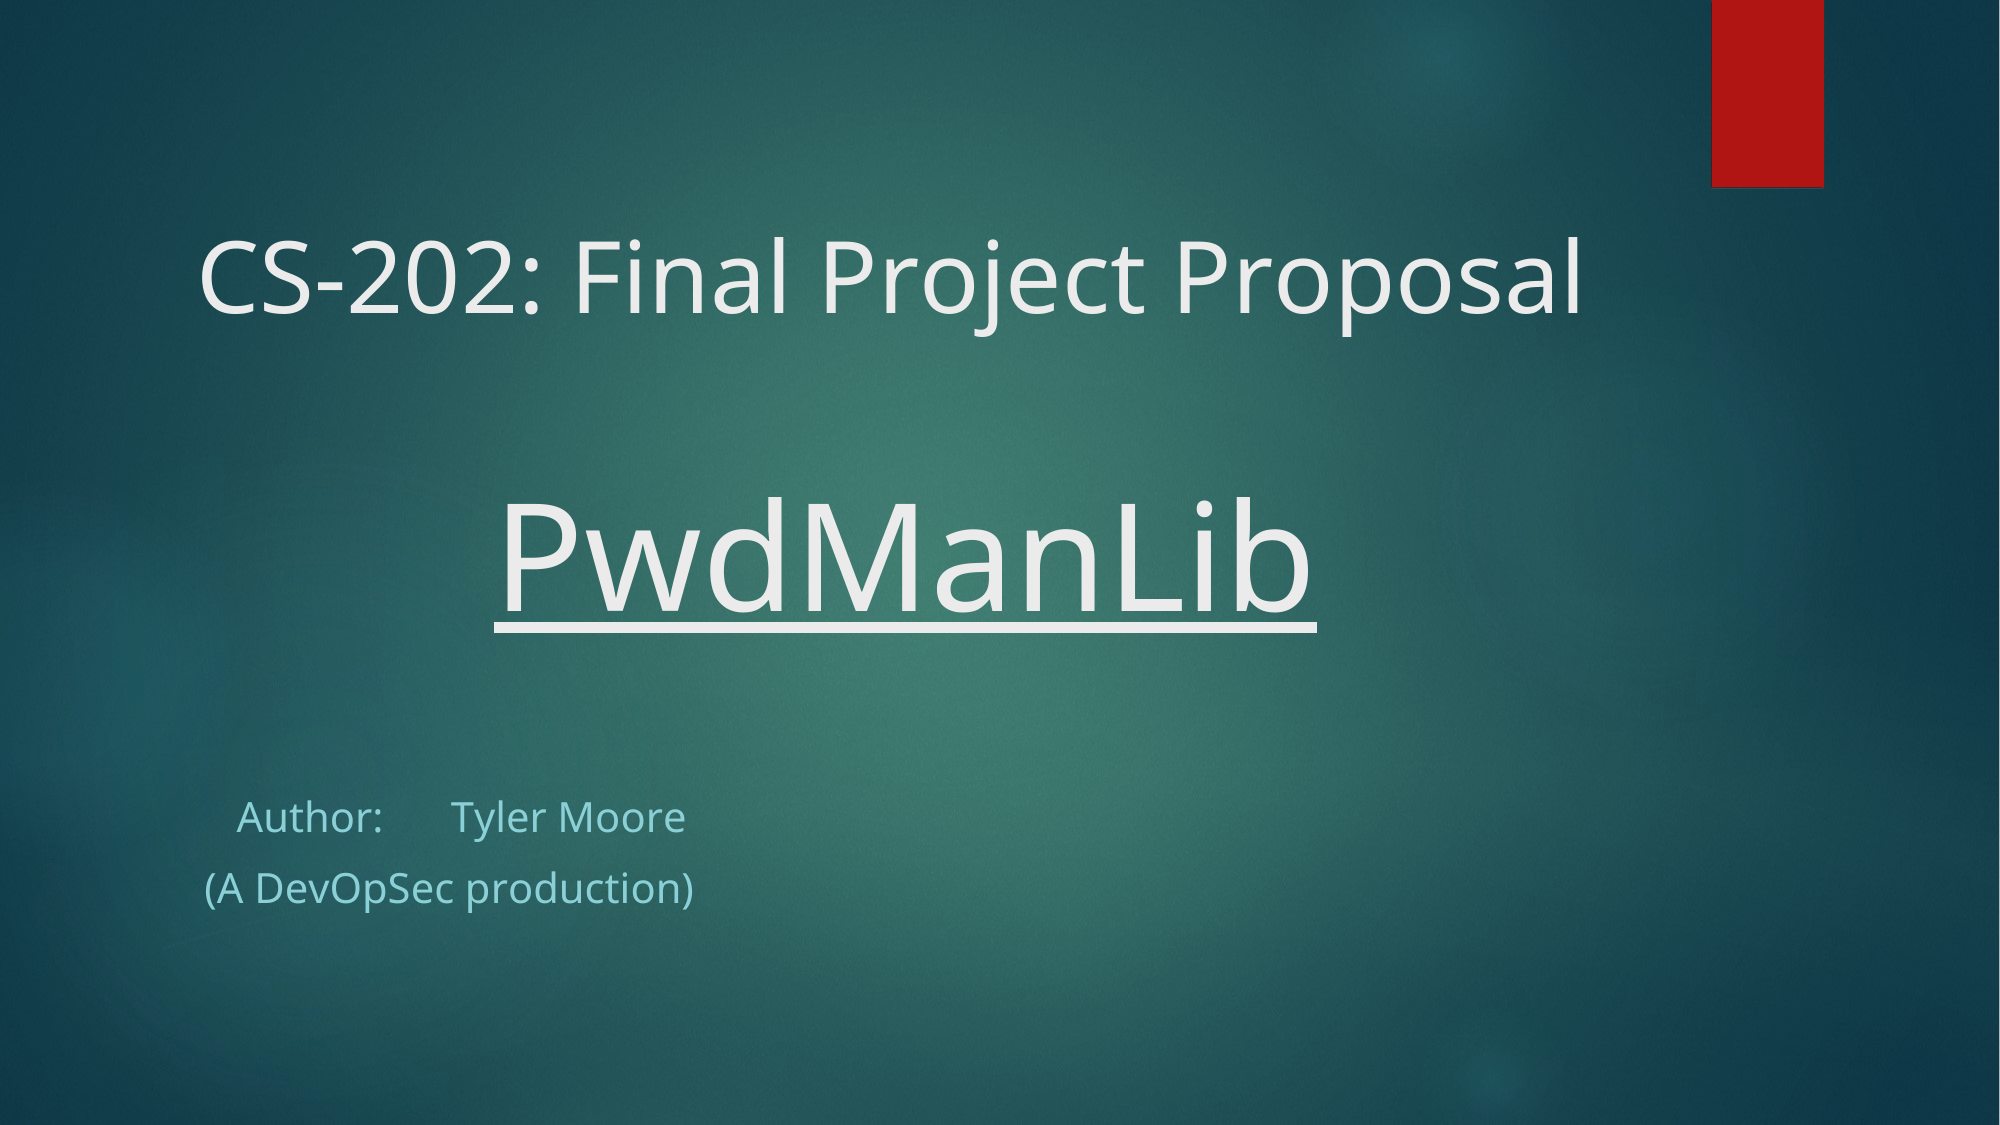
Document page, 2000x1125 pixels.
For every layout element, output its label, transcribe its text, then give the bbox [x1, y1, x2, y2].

text_box CS-202: Final Project Proposal [181, 183, 1629, 342]
title PwdManLib [181, 428, 1629, 649]
subtitle Author: Tyler Moore (A DevOpSec production) [189, 783, 1637, 925]
picture [0, 0, 2000, 1125]
